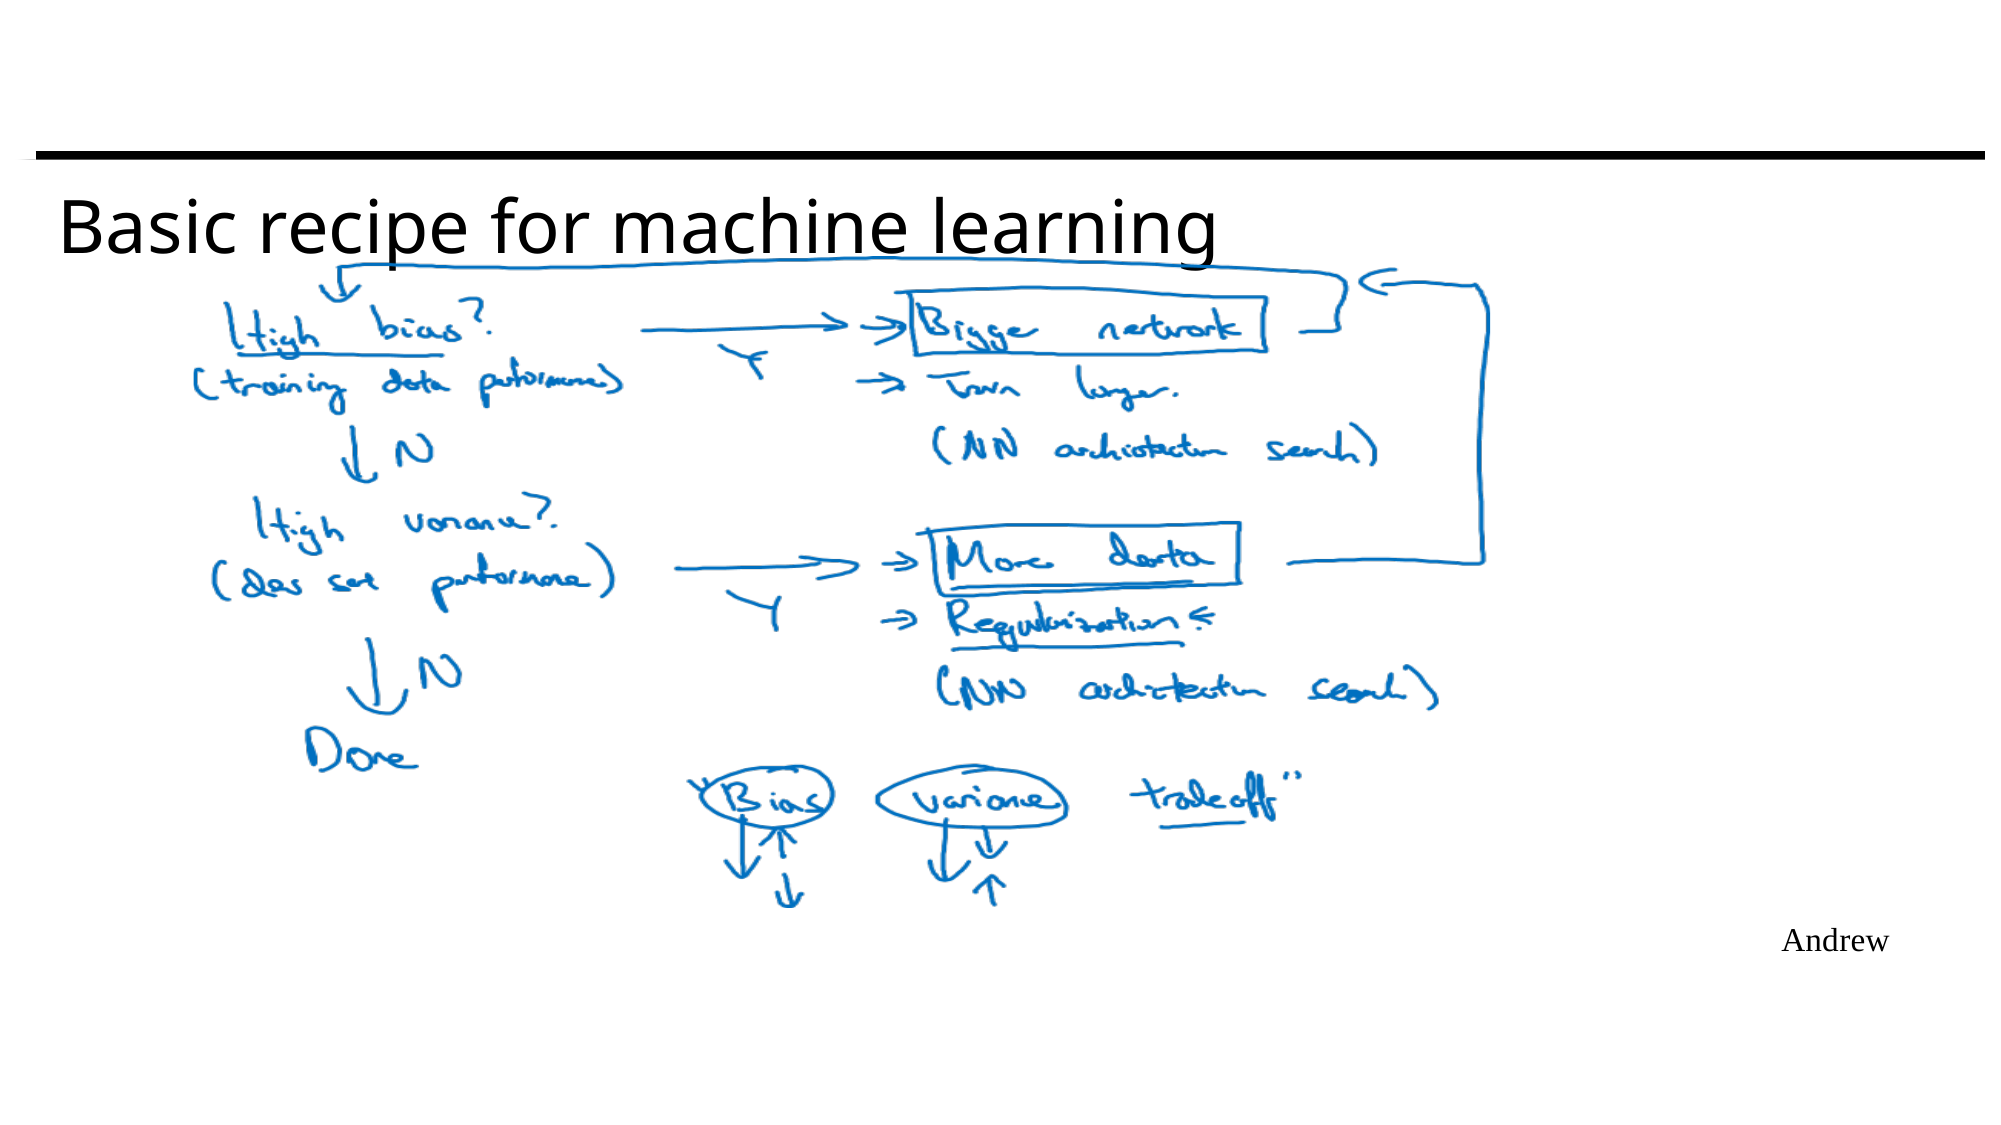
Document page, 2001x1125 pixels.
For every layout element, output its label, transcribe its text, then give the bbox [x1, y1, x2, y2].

text_box [193, 256, 1491, 908]
title Basic recipe for machine learning [55, 177, 1459, 368]
footer Andrew [1779, 923, 1917, 1125]
